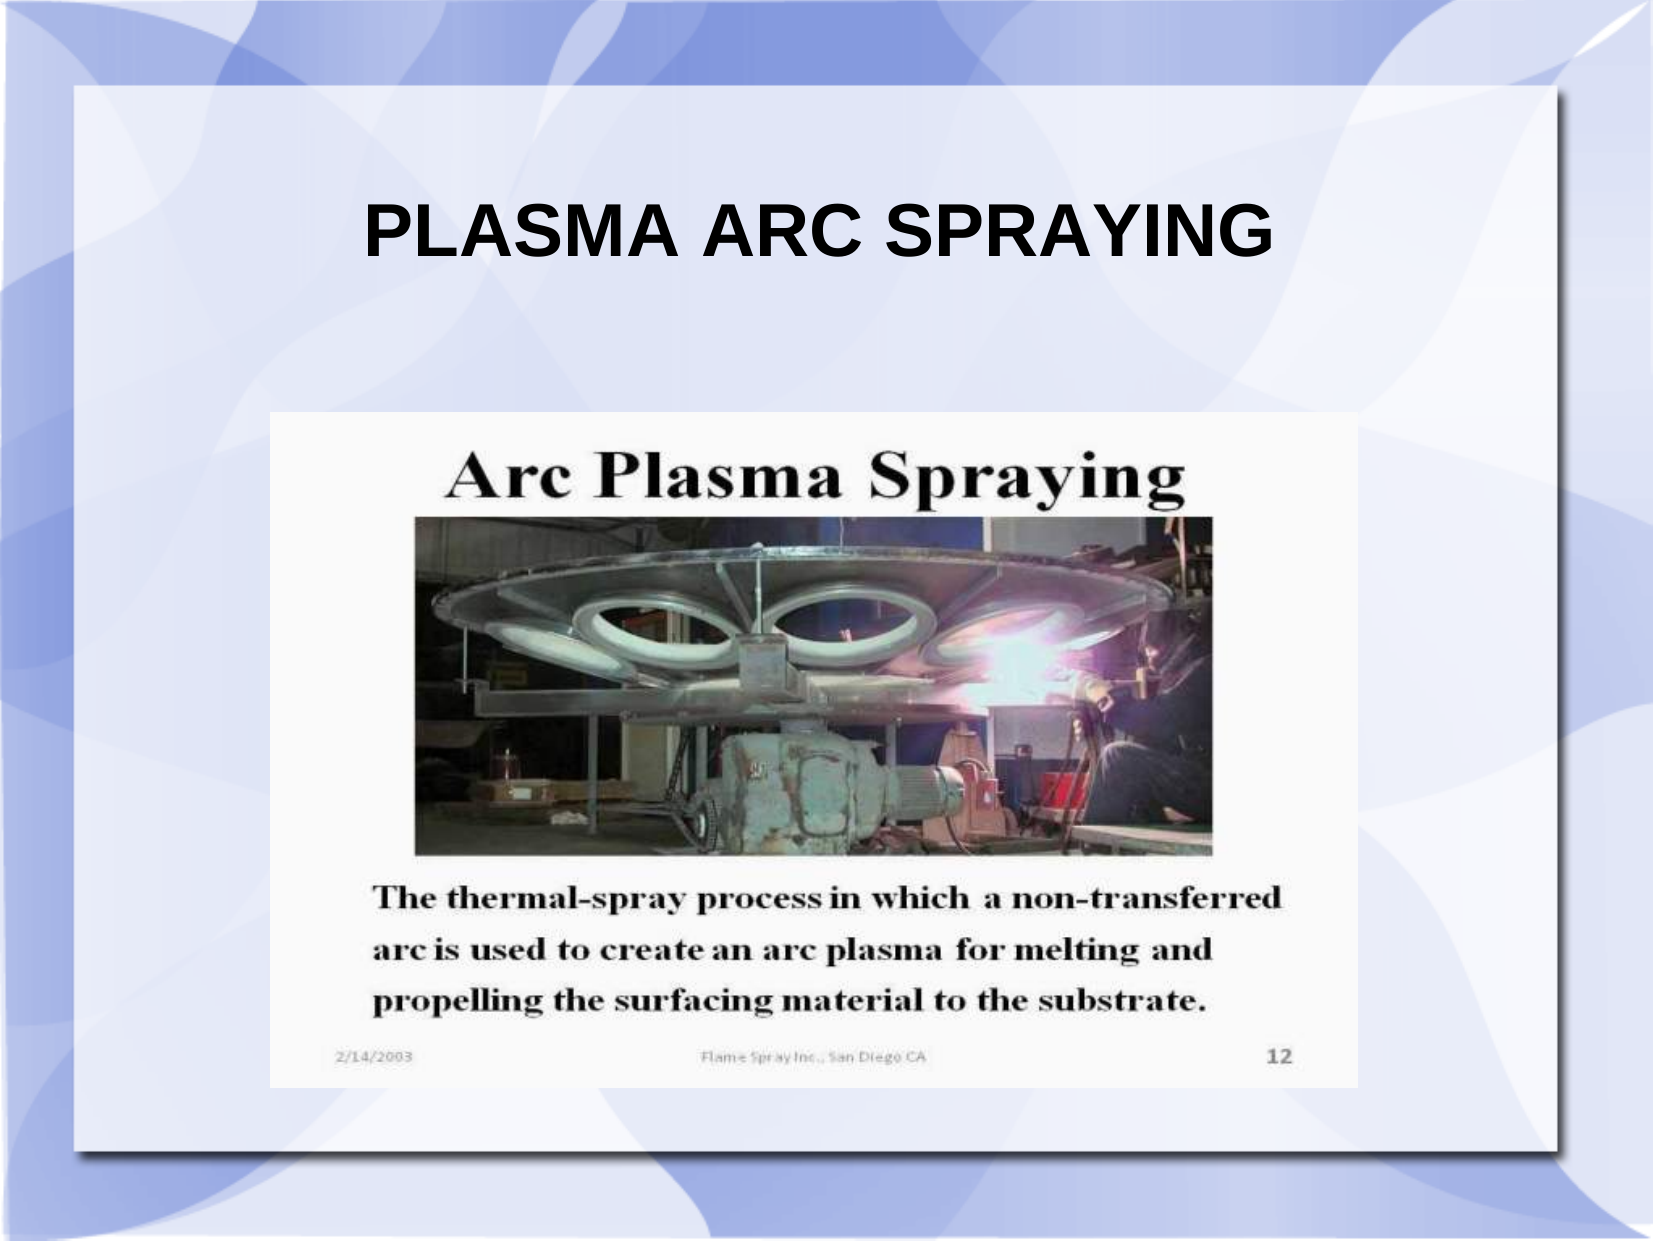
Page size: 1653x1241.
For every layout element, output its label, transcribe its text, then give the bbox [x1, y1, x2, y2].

picture [0, 0, 1653, 1241]
title PLASMA ARC SPRAYING [230, 112, 1411, 330]
